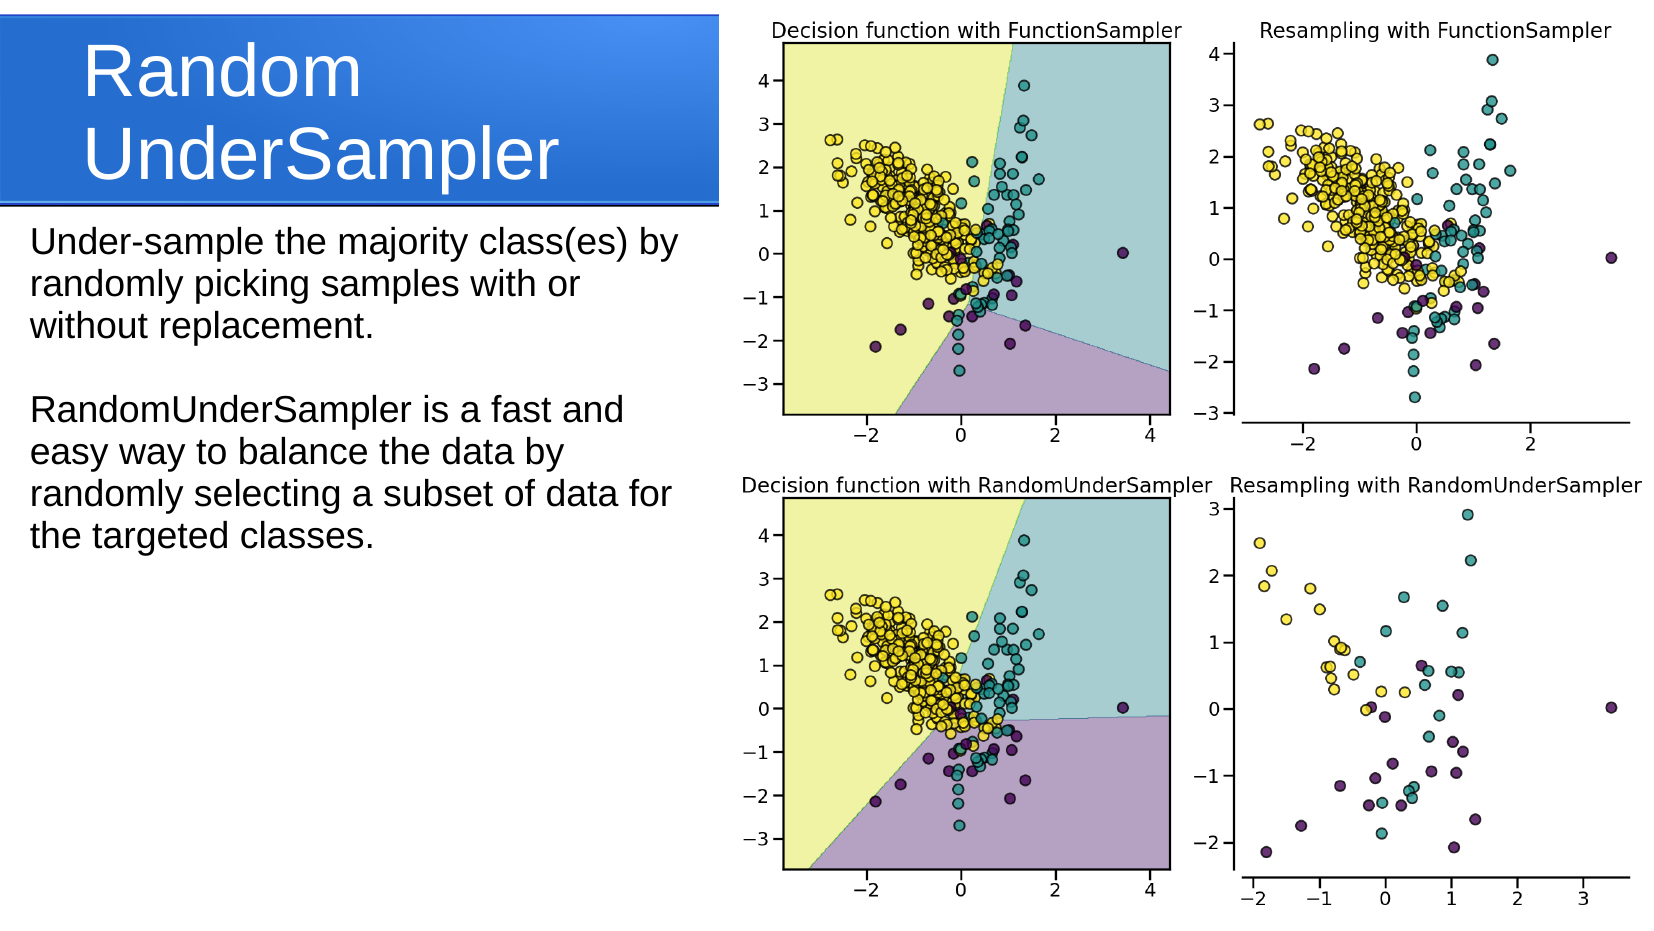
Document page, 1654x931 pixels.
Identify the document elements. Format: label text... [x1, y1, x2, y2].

picture [719, 0, 1651, 931]
title Random UnderSampler [82, 29, 719, 196]
text_box Under-sample the majority class(es) by randomly picking samples with or without replacement. RandomUnderSampler is a fast and easy way to balance the data by randomly selecting a subset of data for the targeted classes. [15, 213, 719, 607]
